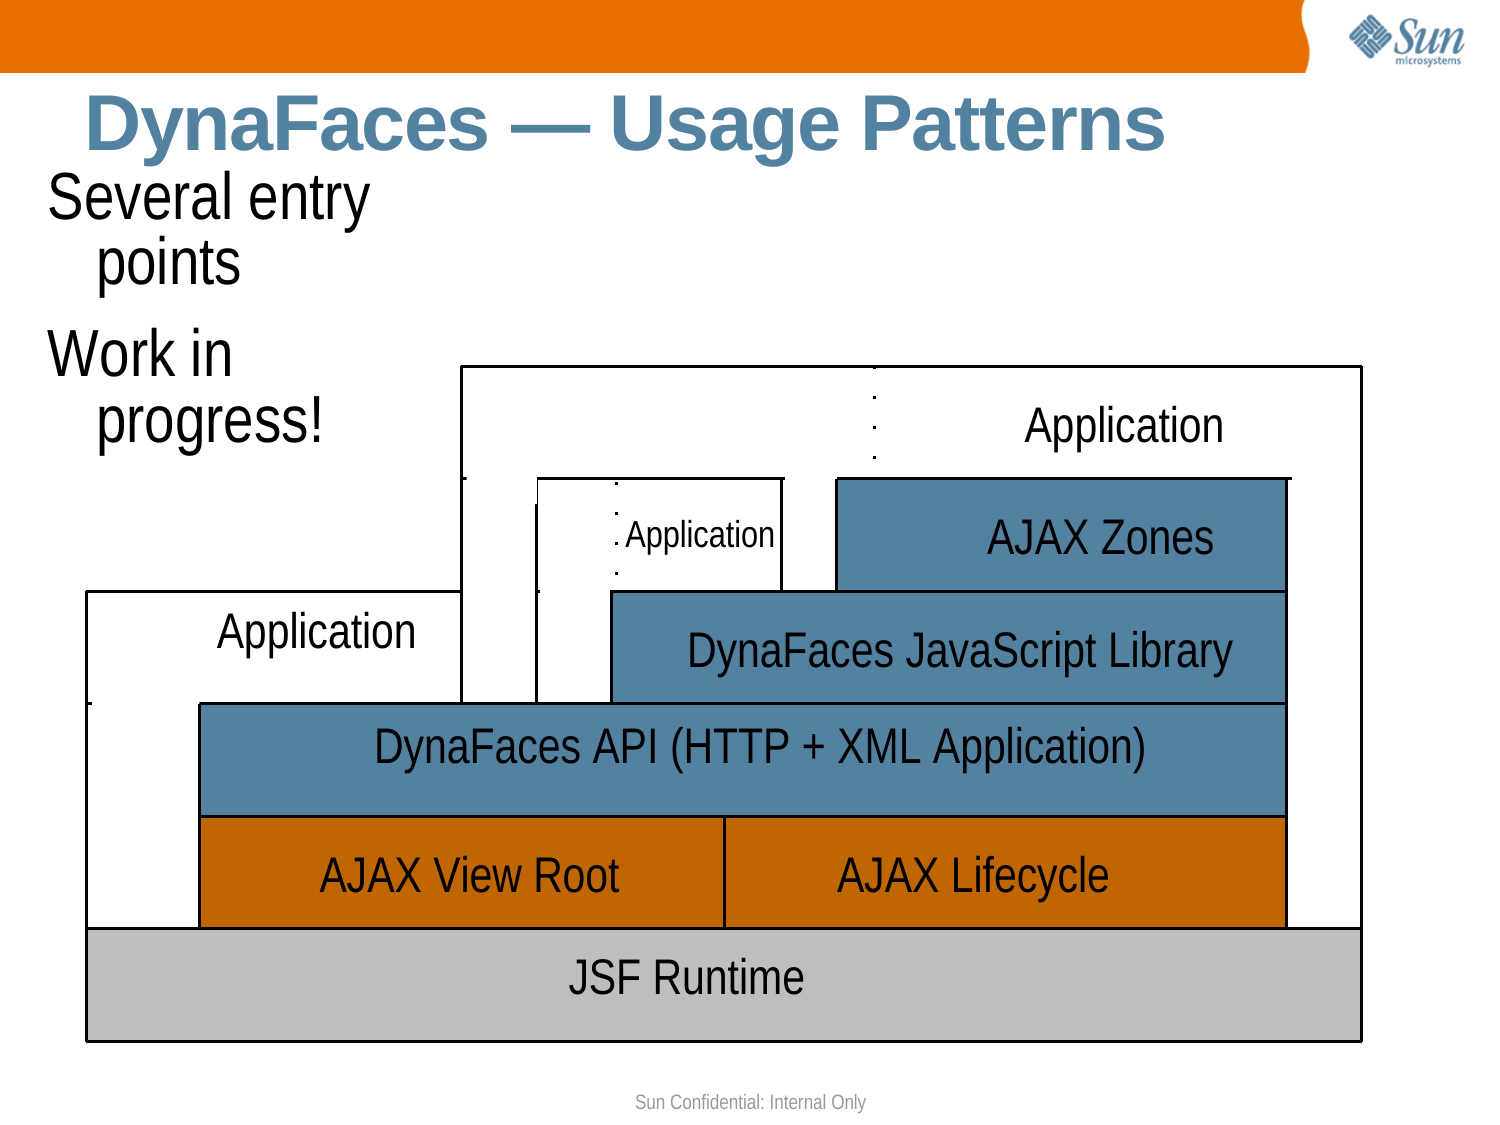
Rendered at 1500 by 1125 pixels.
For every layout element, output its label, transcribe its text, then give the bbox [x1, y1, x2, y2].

text_box Application [1024, 403, 1225, 462]
text_box Application [216, 610, 418, 669]
picture [0, 0, 1500, 73]
text_box [86, 366, 1362, 1042]
title DynaFaces — Usage Patterns [84, 86, 1447, 191]
text_box AJAX Lifecycle [836, 853, 1111, 912]
text_box AJAX Zones [986, 516, 1215, 575]
text_box JSF Runtime [568, 955, 806, 1014]
text_box DynaFaces JavaScript Library [686, 628, 1234, 687]
text_box Application [625, 518, 776, 562]
text_box AJAX View Root [319, 853, 650, 912]
text_box DynaFaces API (HTTP + XML Application) [374, 725, 1141, 784]
list Several entry points Work in progress! [28, 167, 412, 468]
